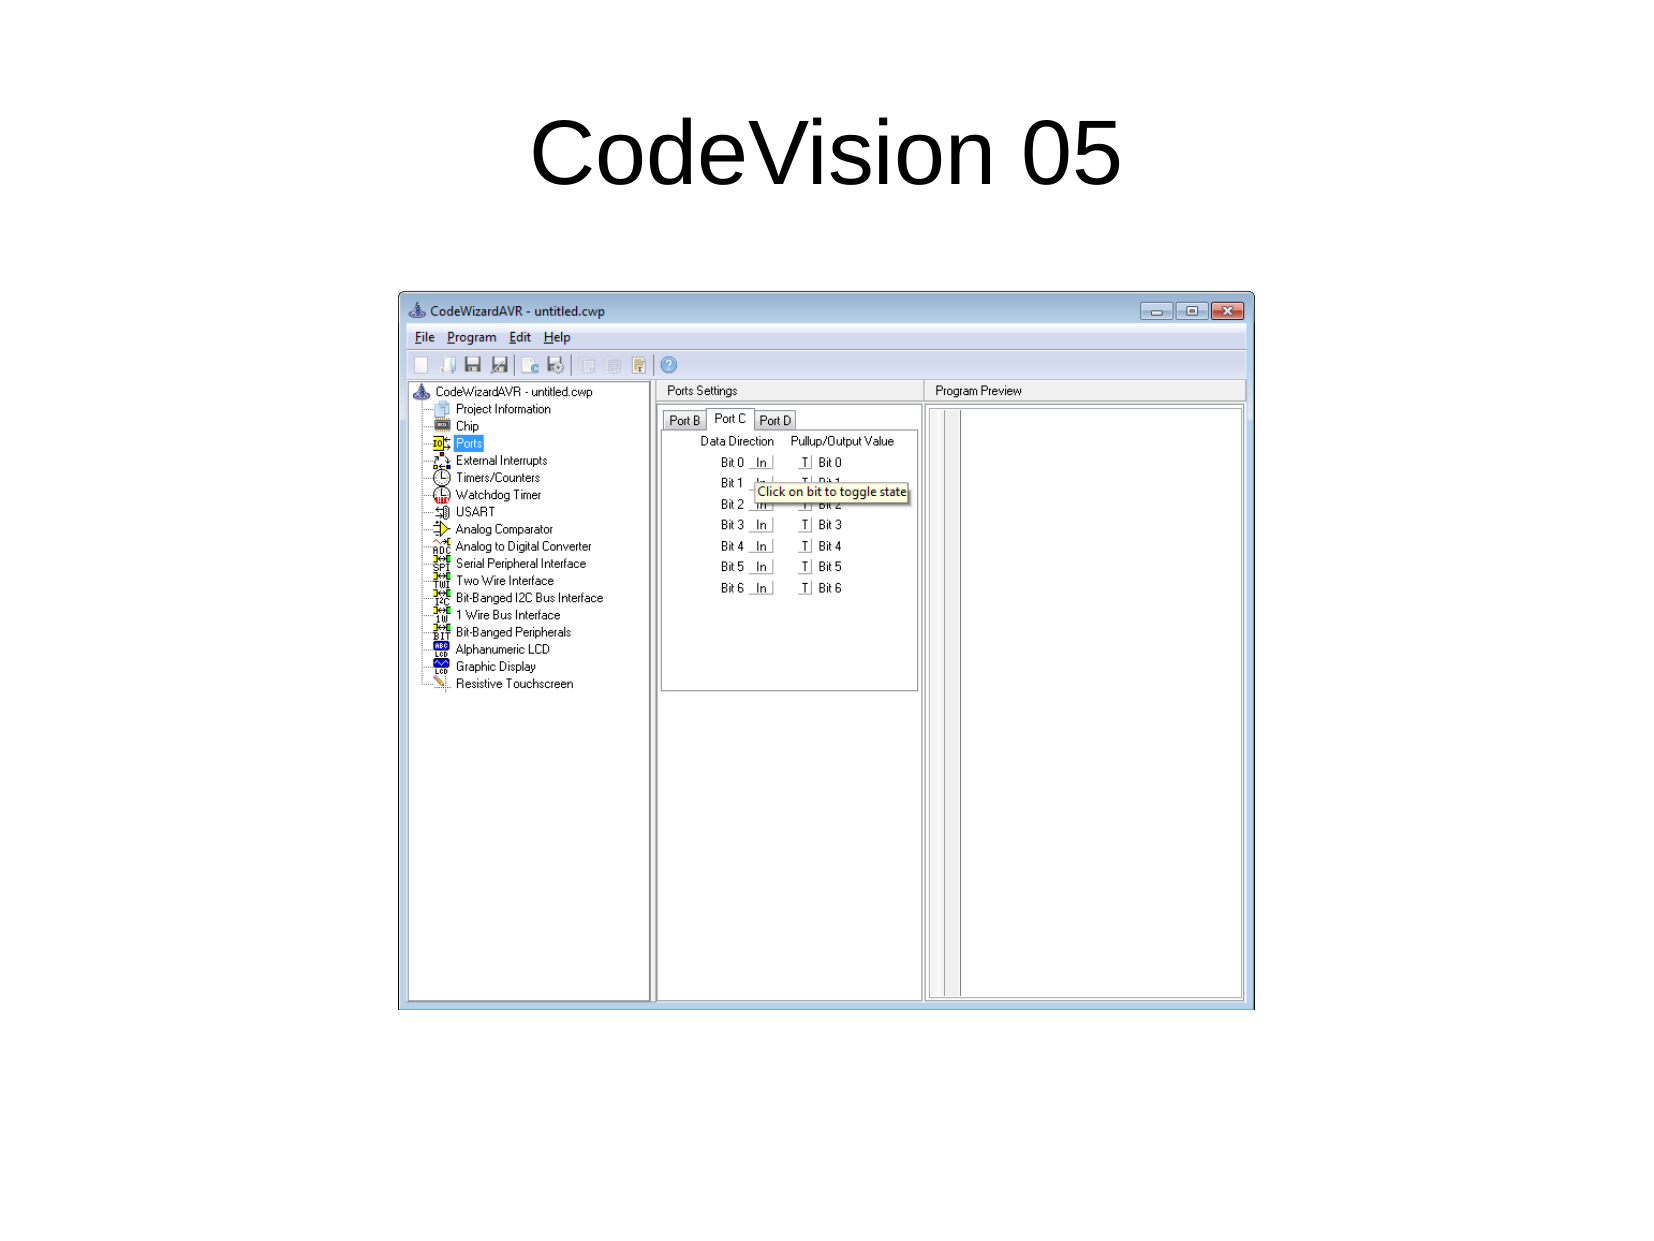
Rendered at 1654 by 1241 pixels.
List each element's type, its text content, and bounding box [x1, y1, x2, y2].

title CodeVision 05 [82, 49, 1571, 257]
picture [398, 290, 1255, 1010]
